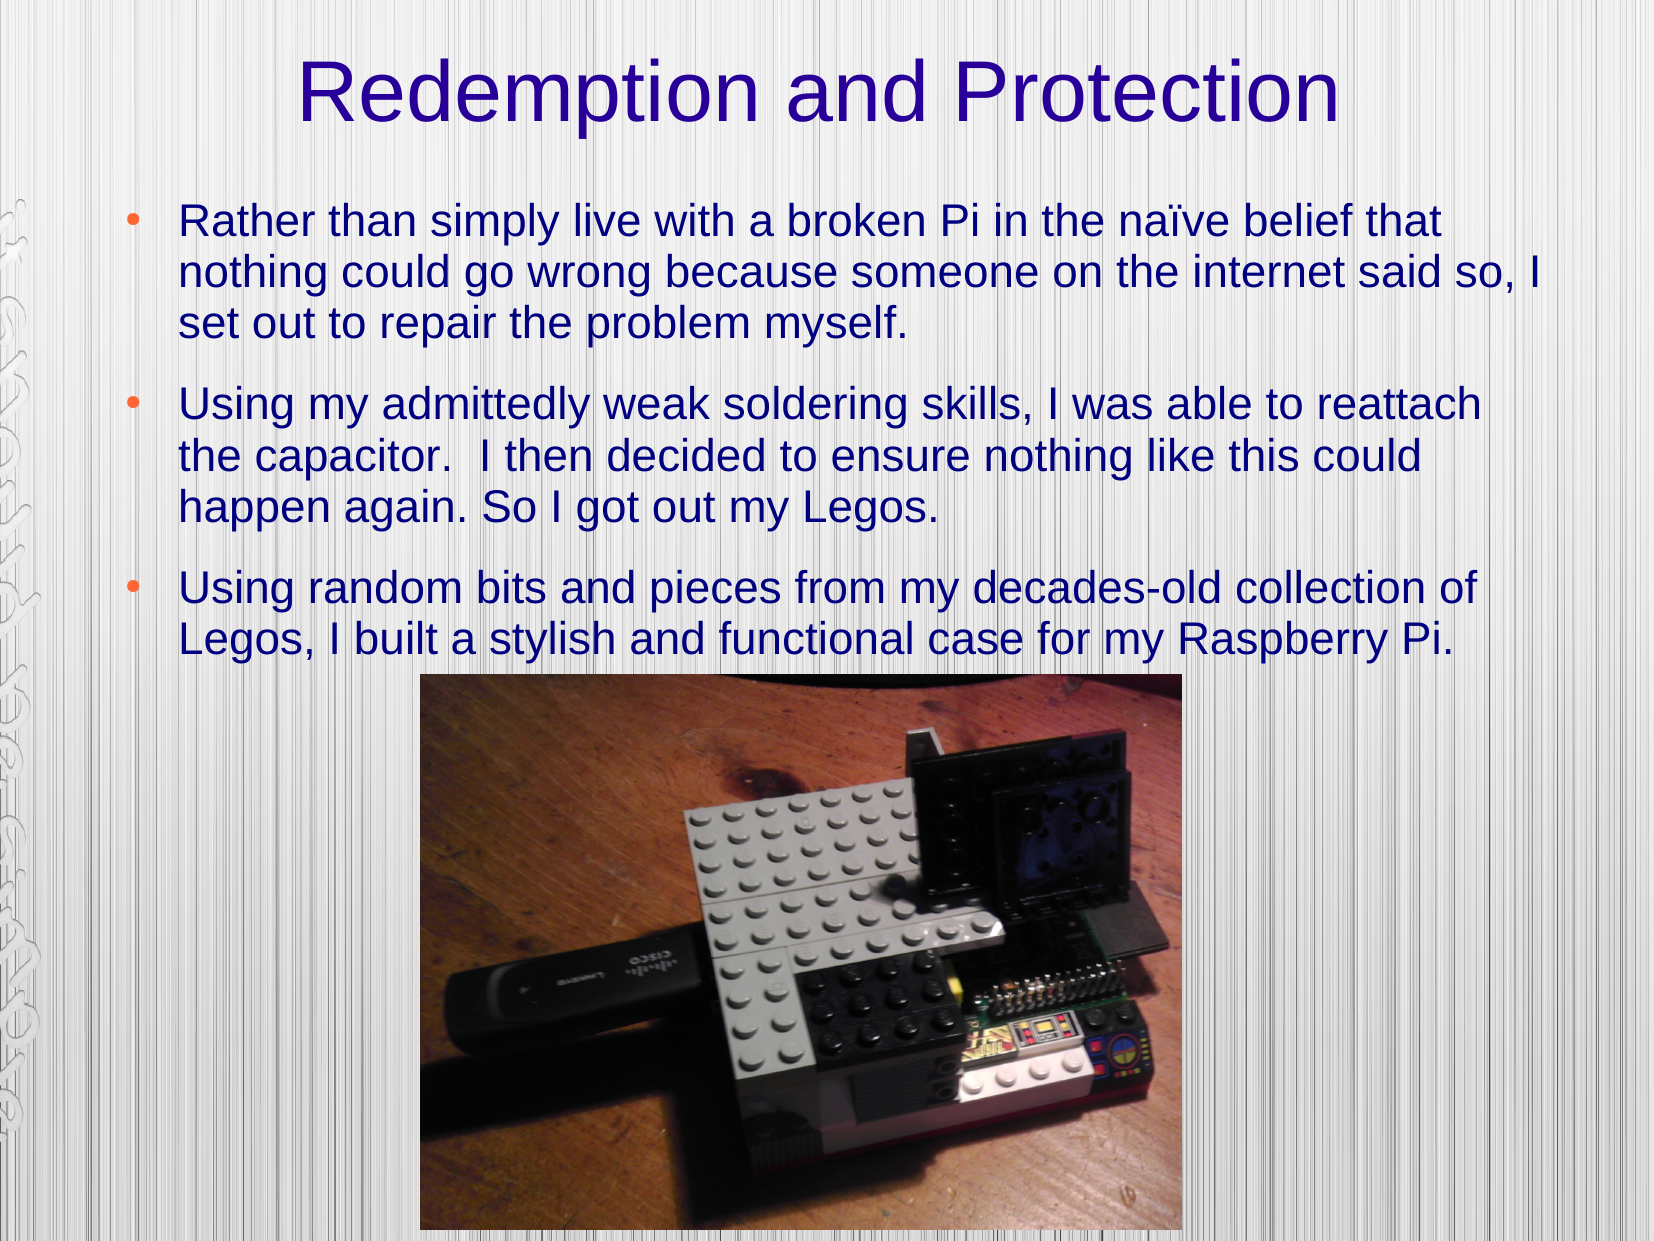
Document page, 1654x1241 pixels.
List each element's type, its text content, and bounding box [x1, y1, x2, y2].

title Redemption and Protection [75, 0, 1564, 196]
list Rather than simply live with a broken Pi in the naïve belief that nothing could go wrong because someone on the internet said so, I set out to repair the problem myself. Using my admittedly weak soldering skills, I was able to reattach the capacitor. I then decided to ensure nothing like this could happen again. So I got out my Legos. Using random bits and pieces from my decades-old collection of Legos, I built a stylish and functional case for my Raspberry Pi. [107, 195, 1561, 875]
picture [0, 0, 1654, 1241]
